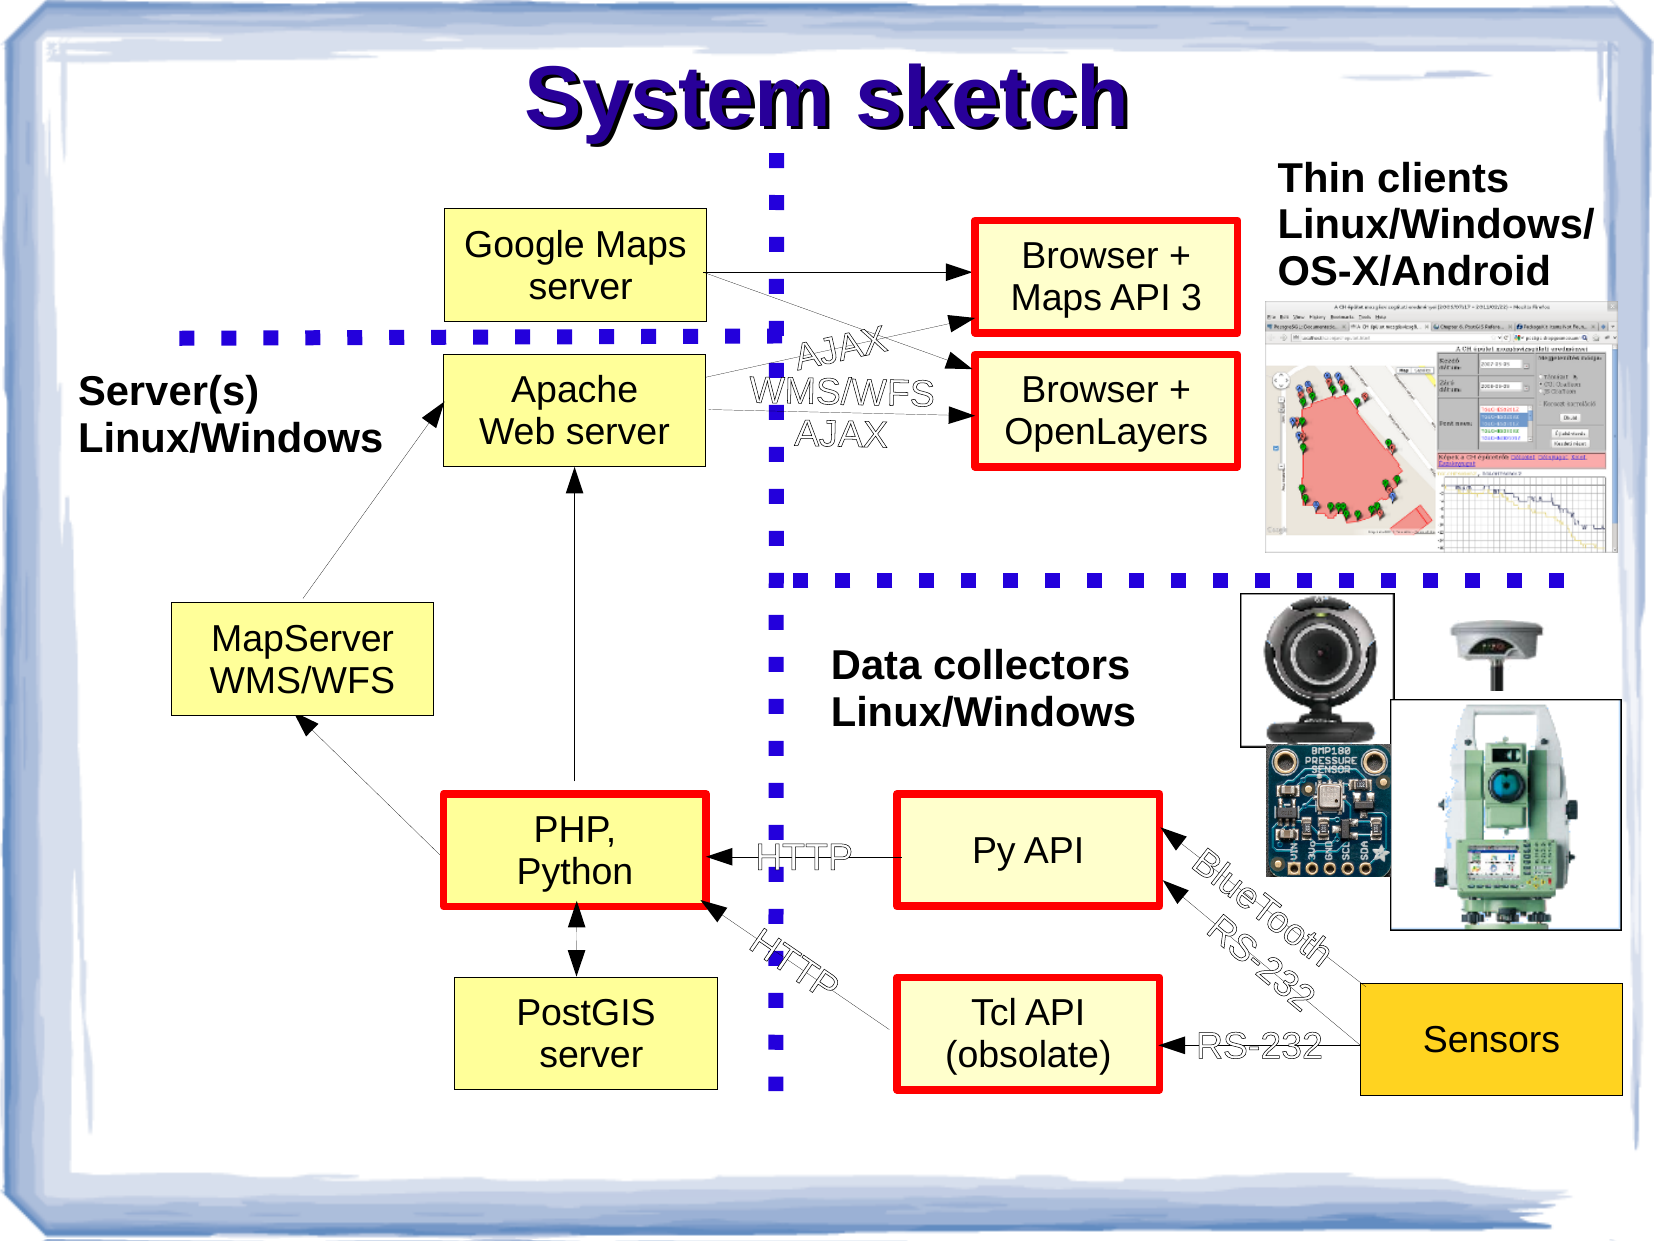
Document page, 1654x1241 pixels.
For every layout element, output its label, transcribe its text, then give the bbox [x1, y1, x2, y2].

text_box Browser + Maps API 3 [975, 220, 1238, 333]
text_box Server(s) Linux/Windows [396, 439, 419, 471]
picture [0, 0, 1654, 1241]
text_box MapServer WMS/WFS [171, 602, 434, 716]
text_box Tcl API (obsolate) [896, 977, 1160, 1090]
text_box PostGIS server [454, 977, 718, 1090]
text_box Data collectors Linux/Windows [816, 634, 1153, 745]
text_box Thin clients Linux/Windows/ OS-X/Android [1262, 147, 1617, 305]
text_box Google Maps server [444, 208, 707, 322]
title System sketch [82, 44, 1571, 148]
text_box Apache Web server [443, 354, 706, 467]
text_box Server(s) Linux/Windows [63, 360, 419, 471]
text_box Py API [897, 793, 1160, 907]
text_box Browser + OpenLayers [975, 354, 1238, 467]
text_box Sensors [1360, 983, 1623, 1096]
text_box PHP, Python [443, 793, 707, 907]
